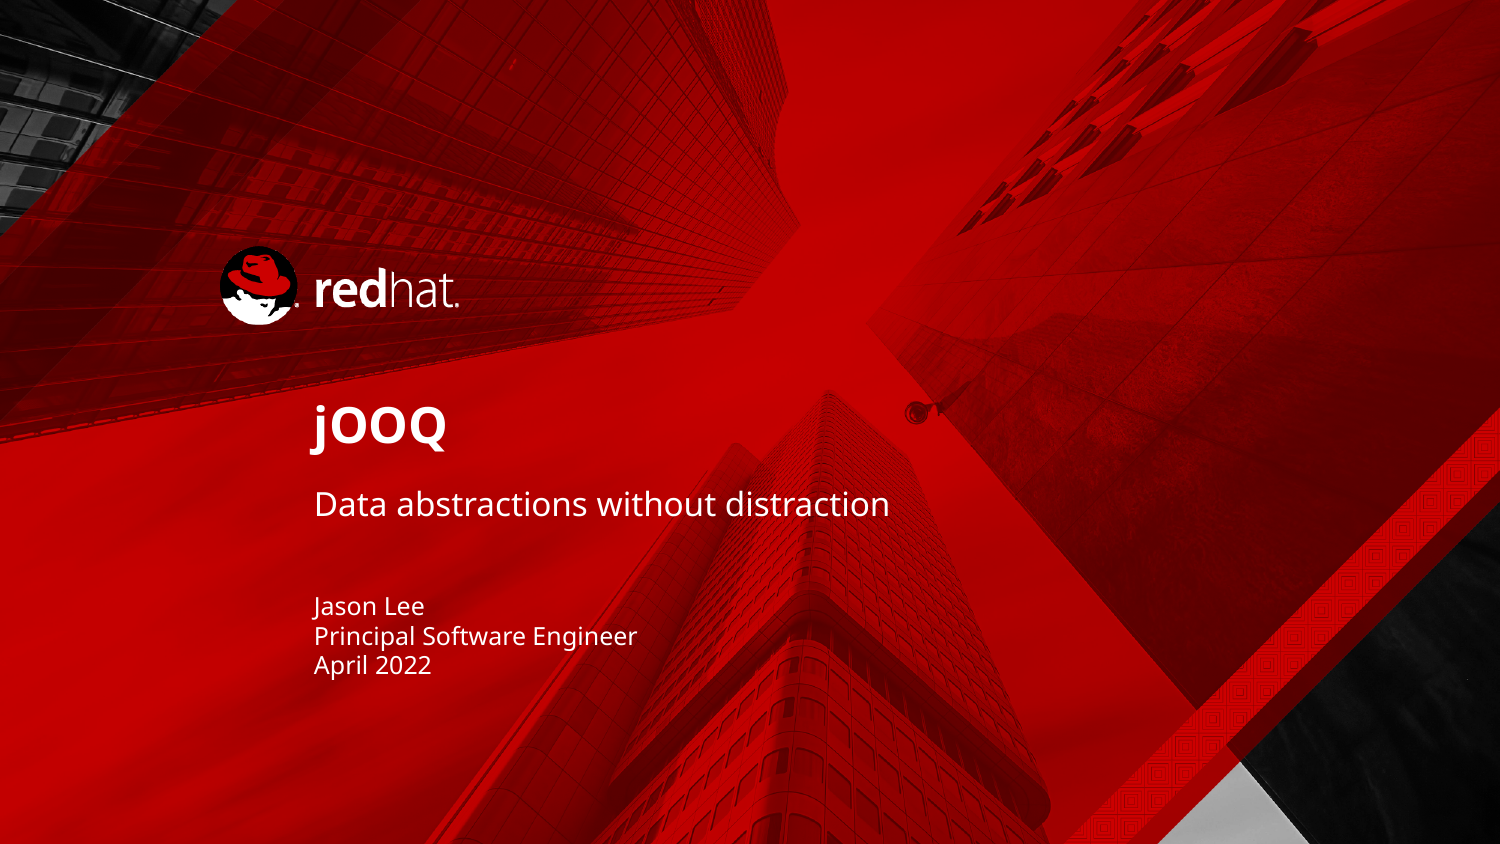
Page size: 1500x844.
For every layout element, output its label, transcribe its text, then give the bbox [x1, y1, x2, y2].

picture [0, 0, 1500, 844]
subtitle Jason Lee Principal Software Engineer April 2022 [298, 575, 1049, 772]
subtitle Data abstractions without distraction [298, 500, 1124, 547]
title jOOQ [298, 356, 1274, 469]
